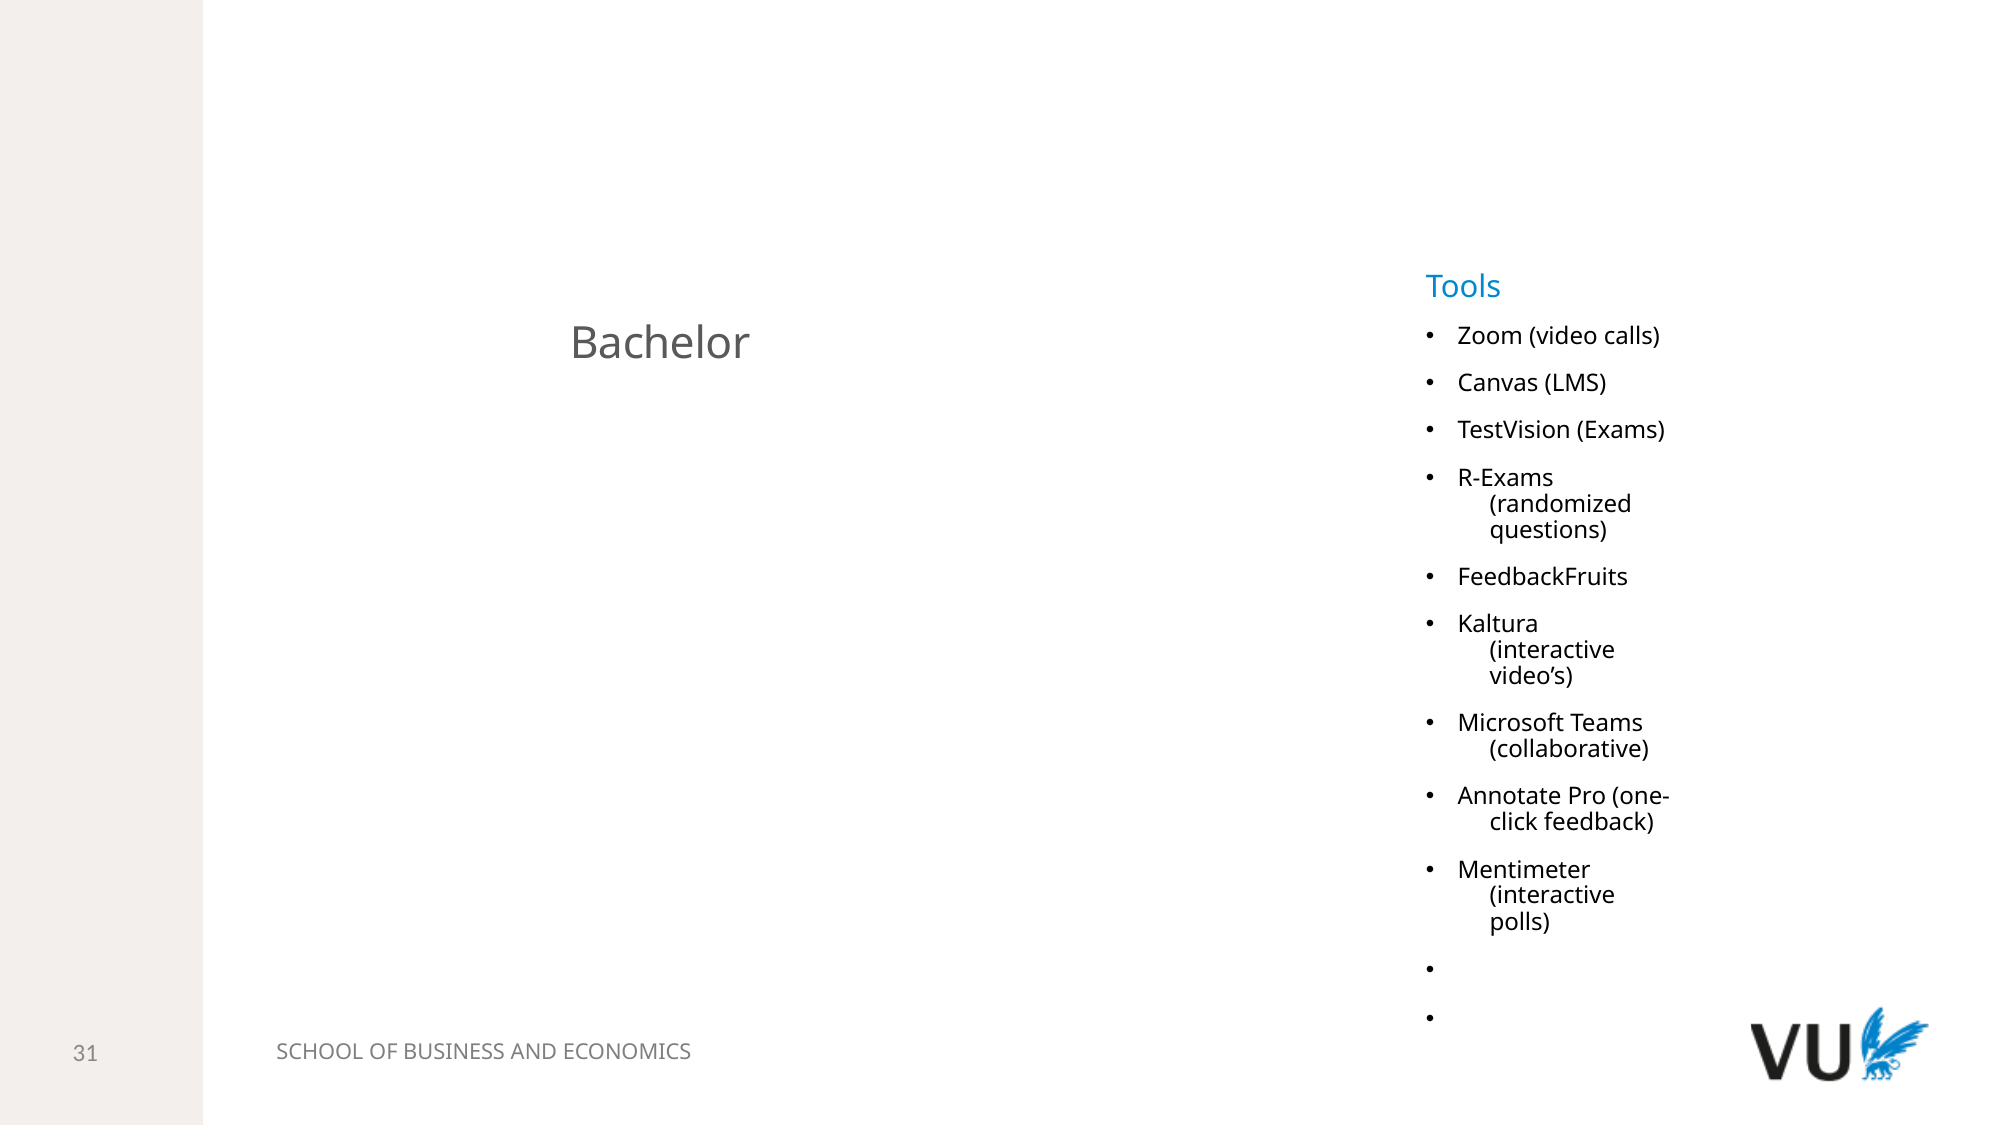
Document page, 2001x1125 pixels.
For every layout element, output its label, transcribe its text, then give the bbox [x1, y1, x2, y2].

text_box [72, 977, 173, 1125]
chart [276, 276, 1045, 977]
text_box SCHOOL OF BUSINESS AND ECONOMICS [276, 977, 1413, 1125]
list Tools Zoom (video calls) Canvas (LMS) TestVision (Exams) R-Exams (randomized questions) FeedbackFruits Kaltura (interactive video’s) Microsoft Teams (collaborative) Annotate Pro (one-click feedback) Mentimeter (interactive polls) [1287, 264, 1927, 966]
